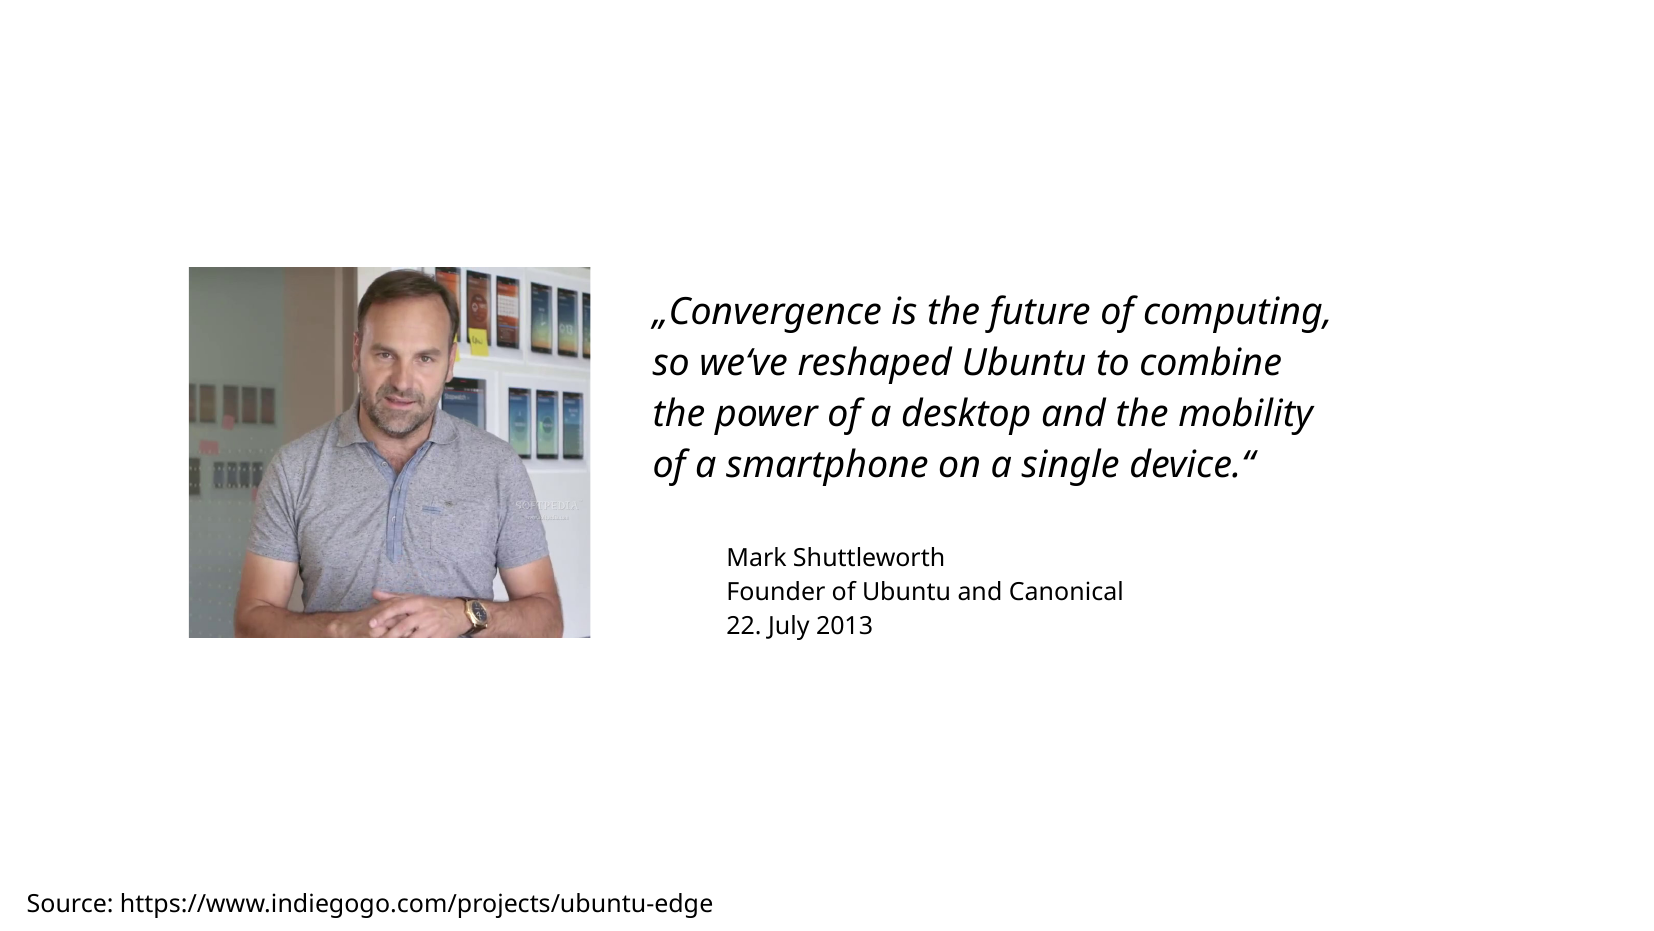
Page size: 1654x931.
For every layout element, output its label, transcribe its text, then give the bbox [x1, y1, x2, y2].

picture [188, 267, 591, 638]
text_box „Convergence is the future of computing, so we‘ve reshaped Ubuntu to combine the power of a desktop and the mobility of a smartphone on a single device.“ Mark Shuttleworth Founder of Ubuntu and Canonical 22. July 2013 [637, 277, 1359, 629]
text_box Source: https://www.indiegogo.com/projects/ubuntu-edge [11, 878, 1394, 922]
